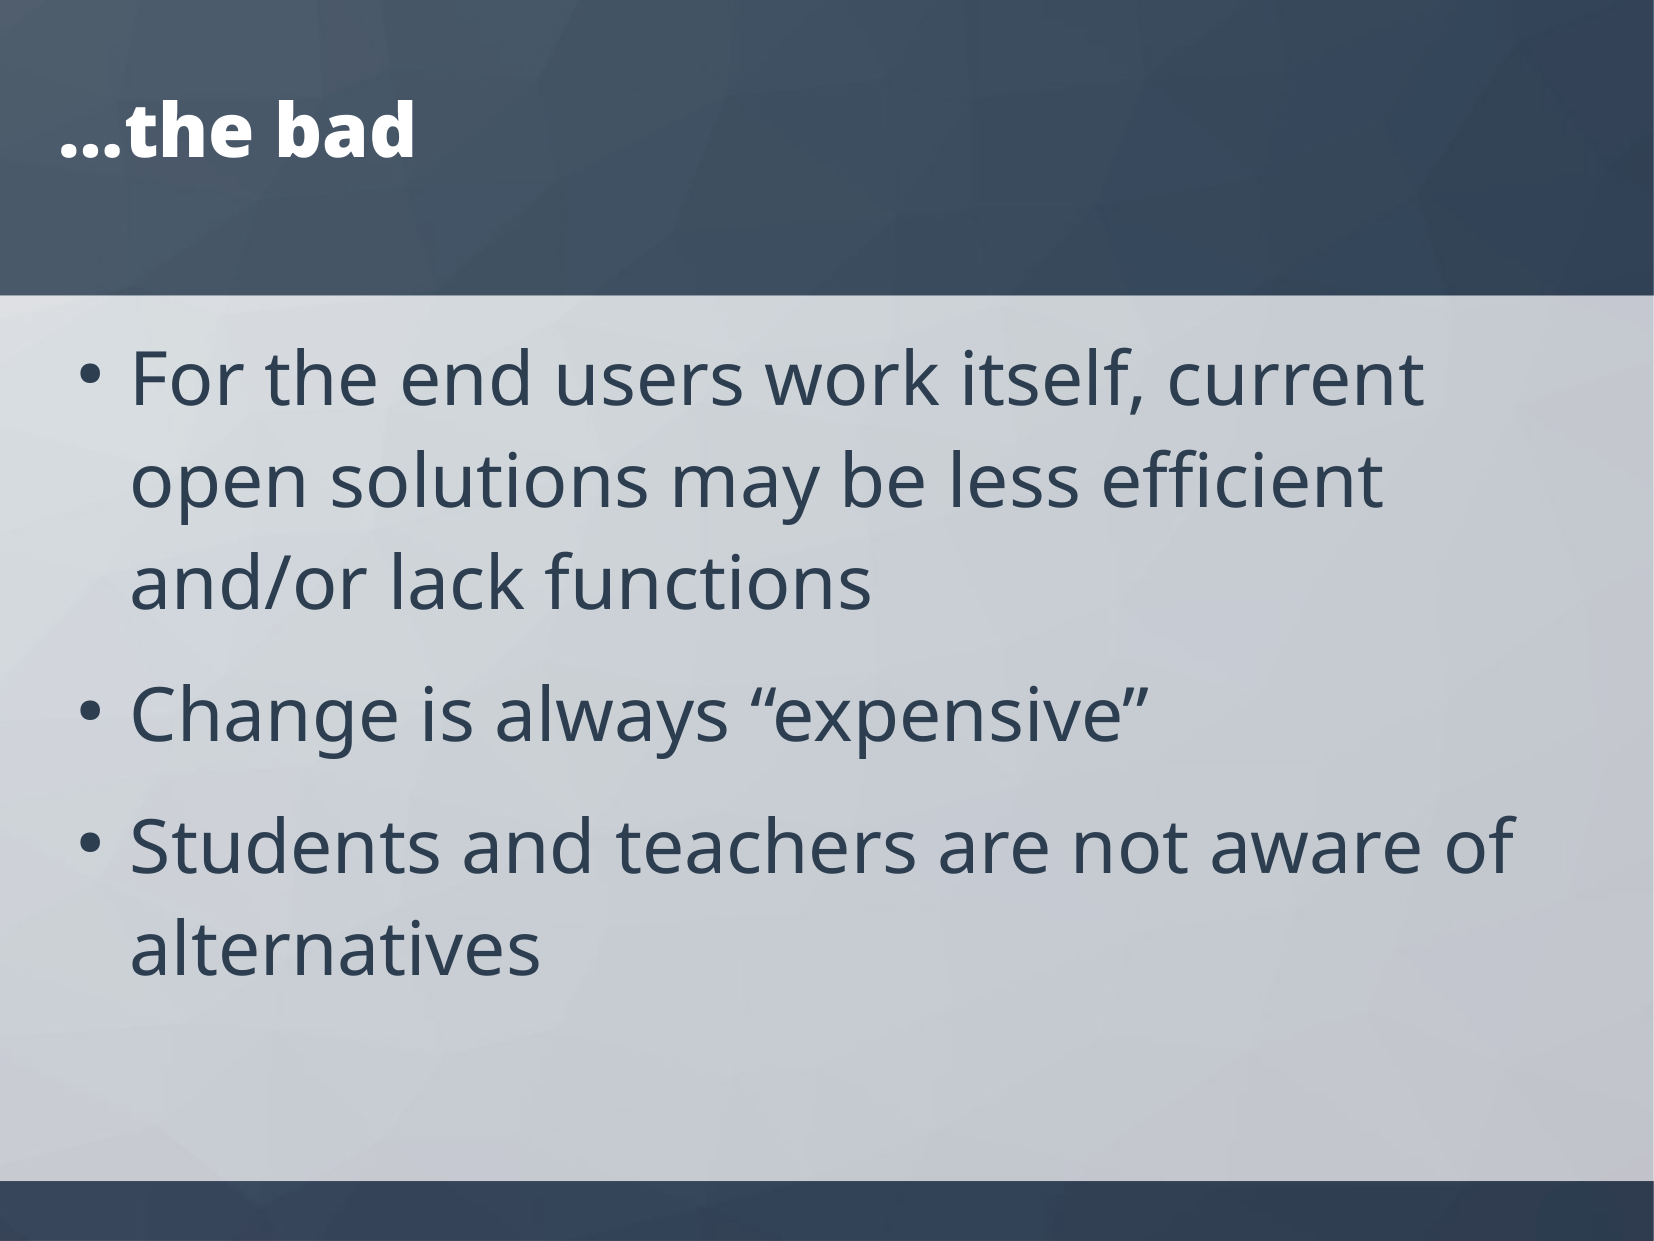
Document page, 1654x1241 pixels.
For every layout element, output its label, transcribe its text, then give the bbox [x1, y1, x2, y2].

title …the bad [59, 49, 1595, 207]
list For the end users work itself, current open solutions may be less efficient and/or lack functions Change is always “expensive” Students and teachers are not aware of alternatives [59, 324, 1595, 1152]
